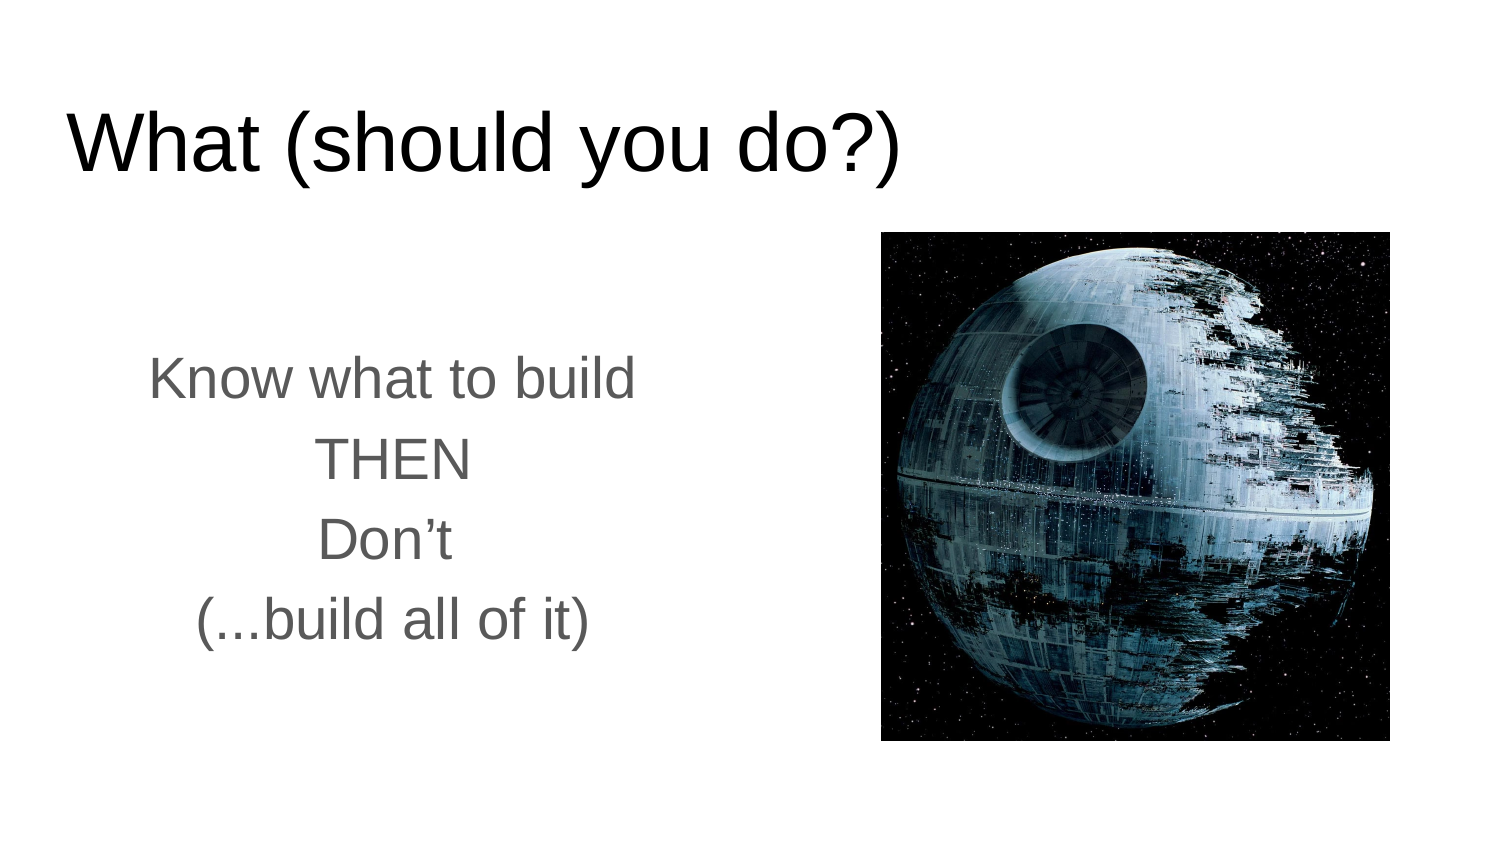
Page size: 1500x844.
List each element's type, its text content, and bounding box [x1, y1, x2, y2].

title What (should you do?) [51, 72, 1449, 167]
picture [881, 232, 1390, 741]
list Know what to build THEN Don’t (...build all of it) [51, 232, 736, 750]
